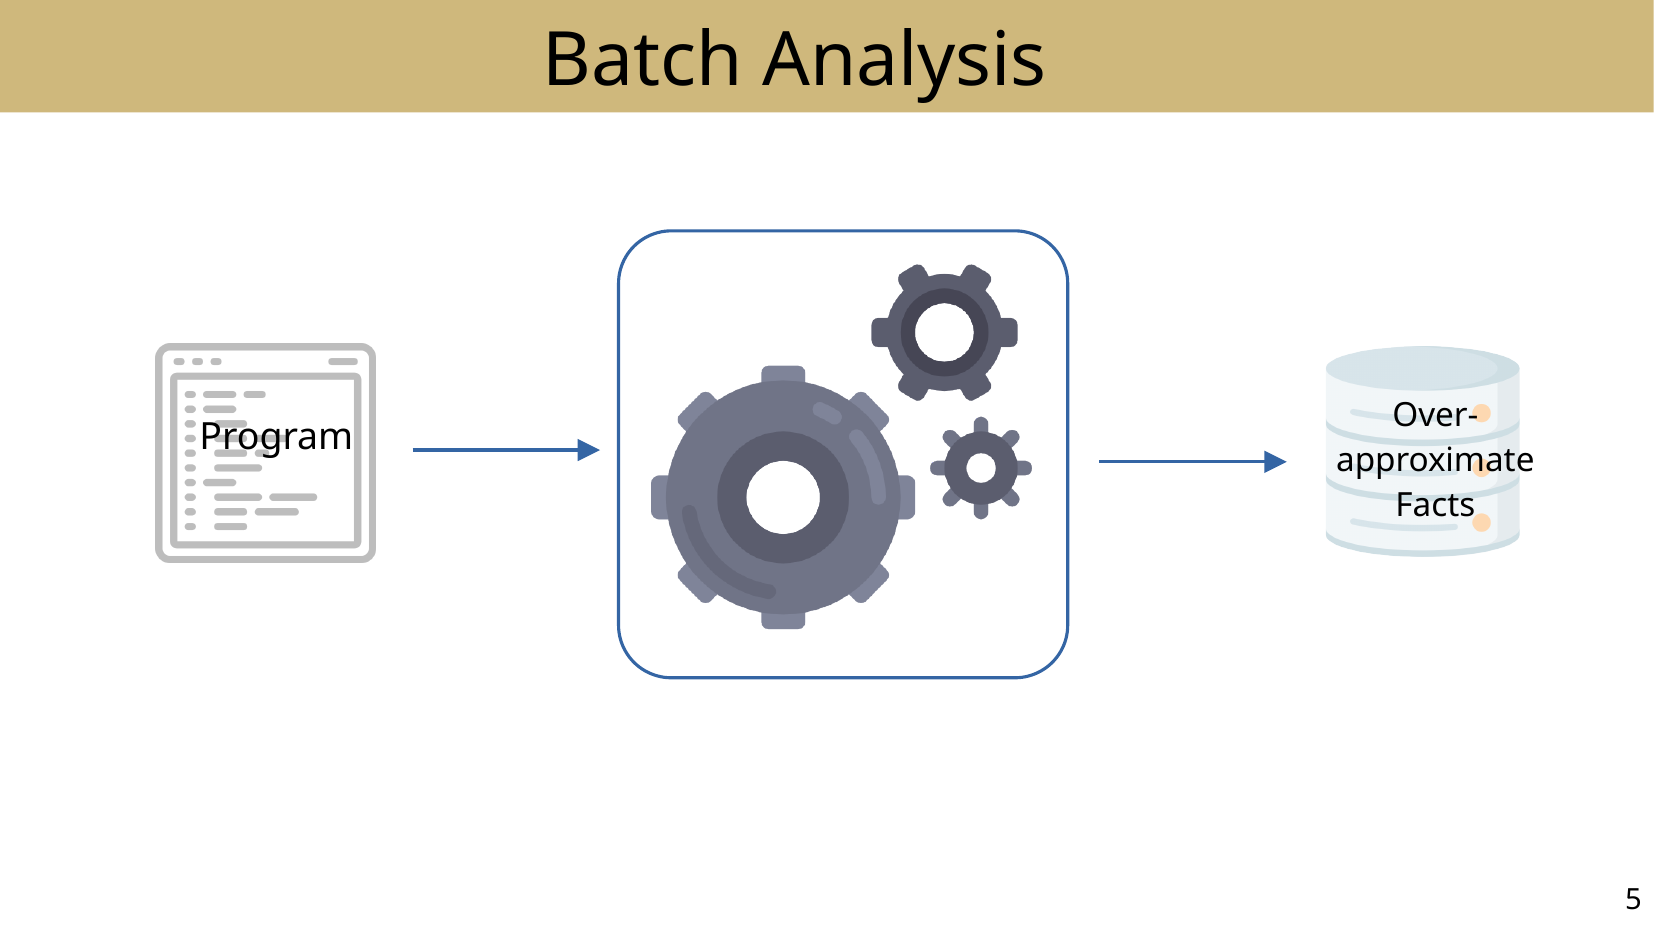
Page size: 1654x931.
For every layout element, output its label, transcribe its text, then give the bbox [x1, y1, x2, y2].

picture [155, 343, 376, 563]
picture [651, 256, 1032, 637]
text_box Over- approximate Facts [1335, 390, 1569, 520]
text_box Program [199, 409, 364, 458]
title Batch Analysis [0, 0, 1576, 113]
picture [1317, 346, 1528, 557]
